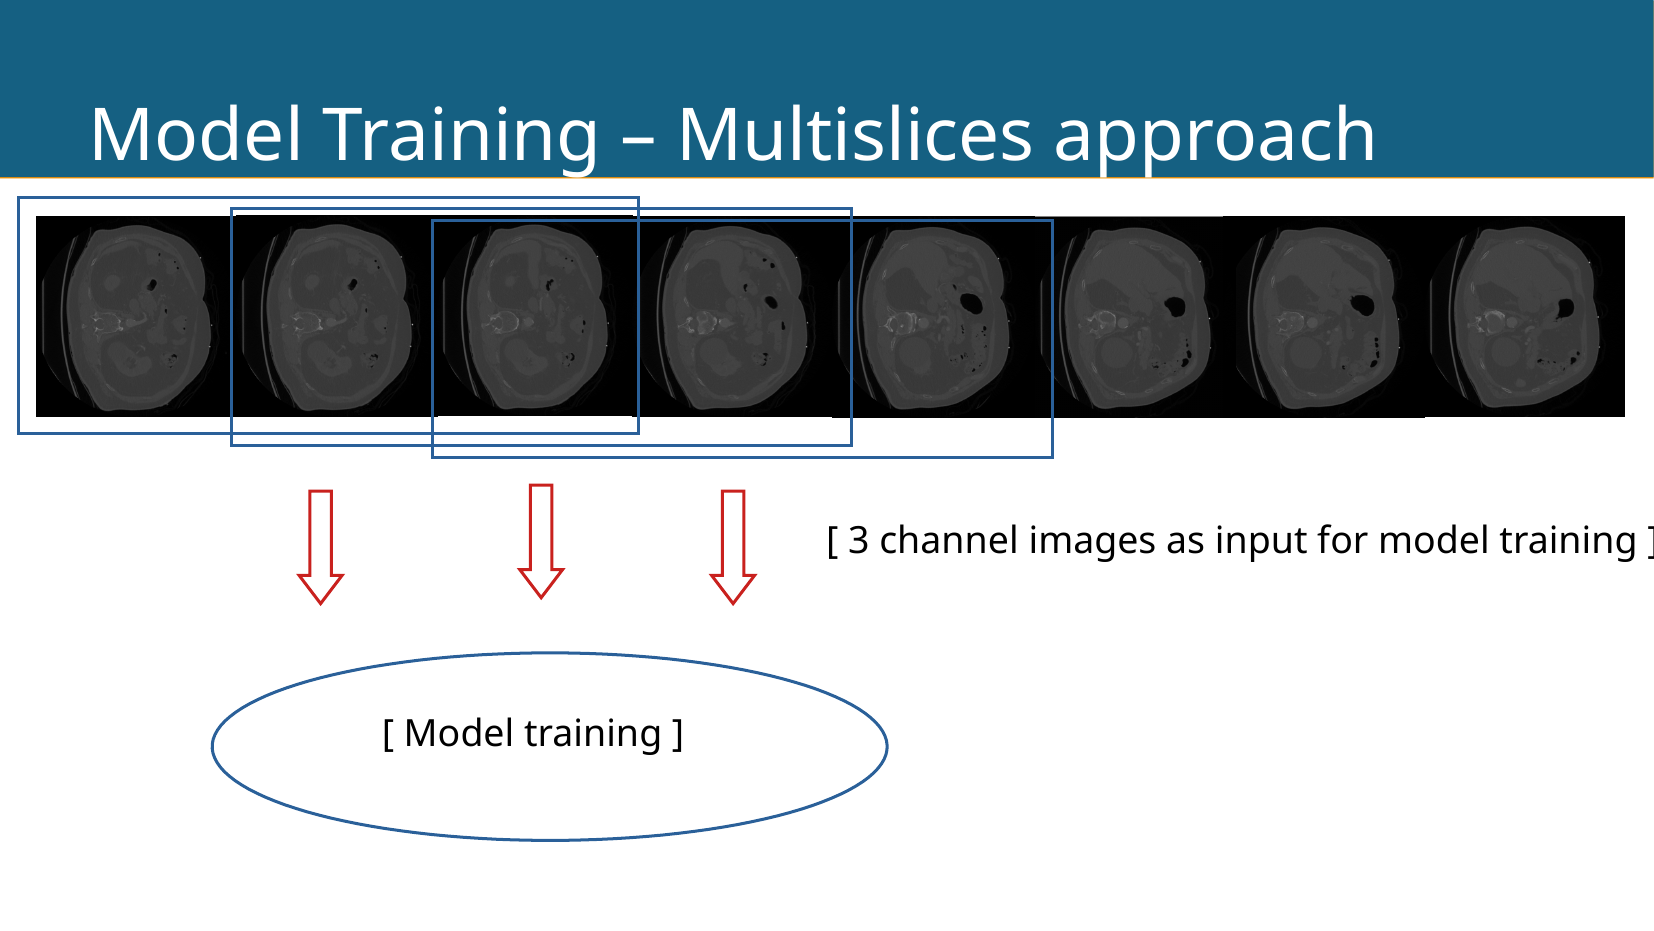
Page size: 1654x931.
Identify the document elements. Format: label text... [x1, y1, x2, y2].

title Model Training – Multislices approach [88, 0, 1565, 176]
picture [853, 216, 1625, 418]
picture [640, 222, 850, 418]
picture [36, 216, 230, 417]
picture [853, 222, 1051, 418]
text_box [ 3 channel images as input for model training ] [826, 513, 1654, 617]
picture [434, 222, 637, 417]
picture [233, 215, 637, 417]
text_box [ Model training ] [381, 706, 720, 758]
